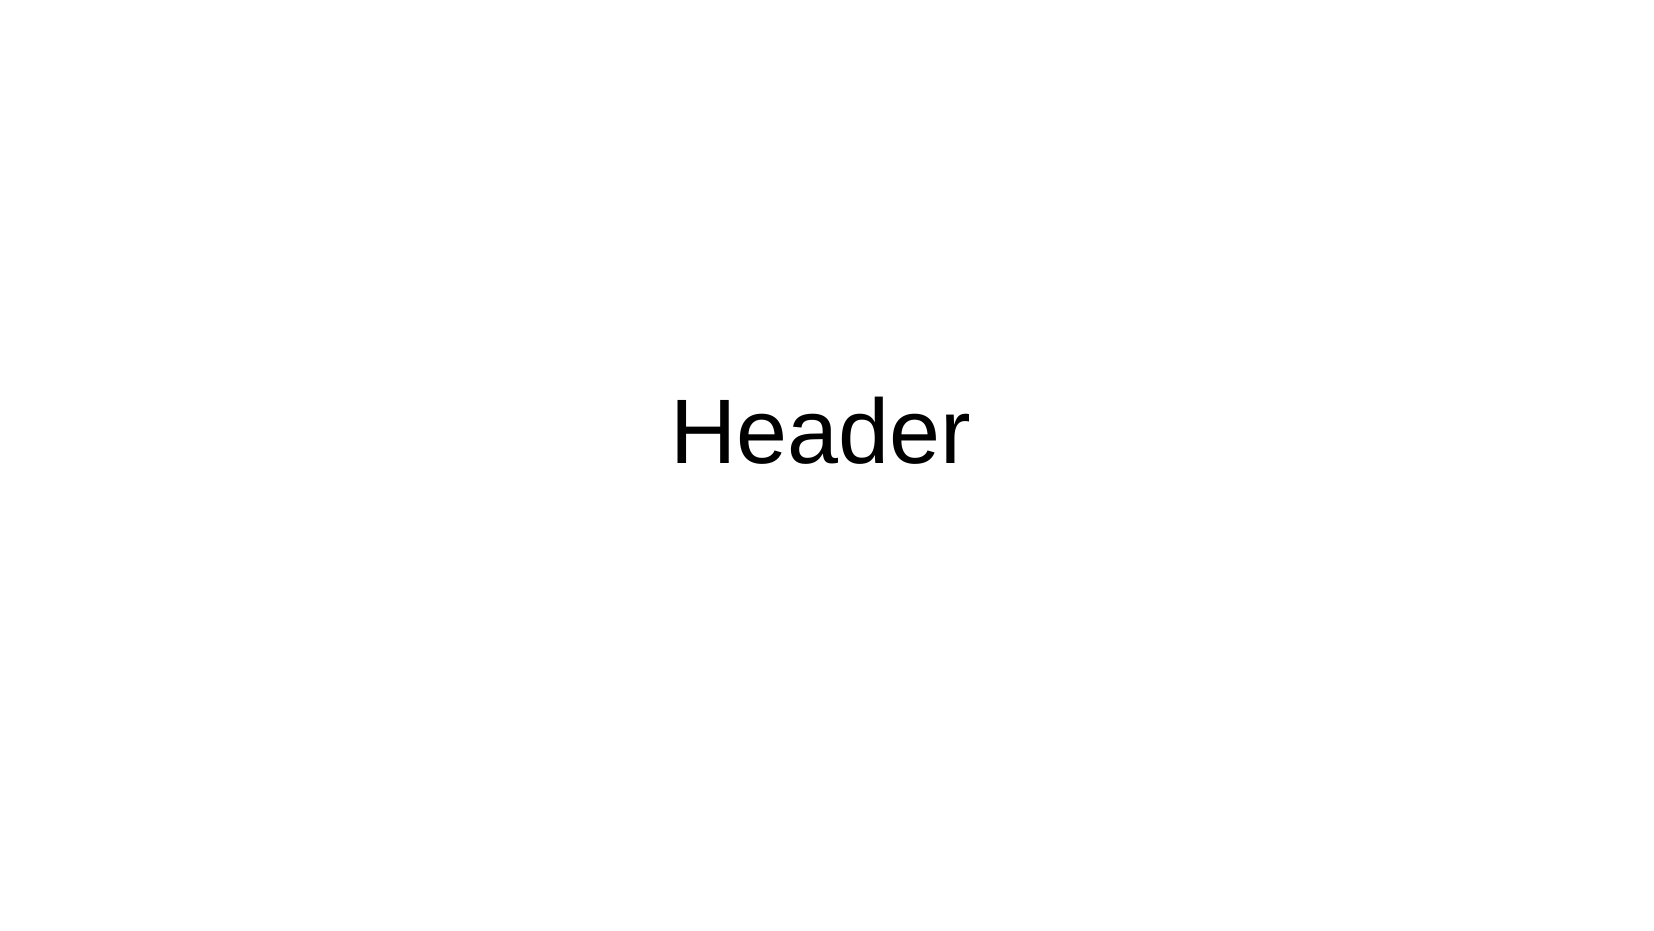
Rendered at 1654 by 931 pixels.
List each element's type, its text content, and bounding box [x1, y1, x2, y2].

title Header [76, 354, 1565, 510]
